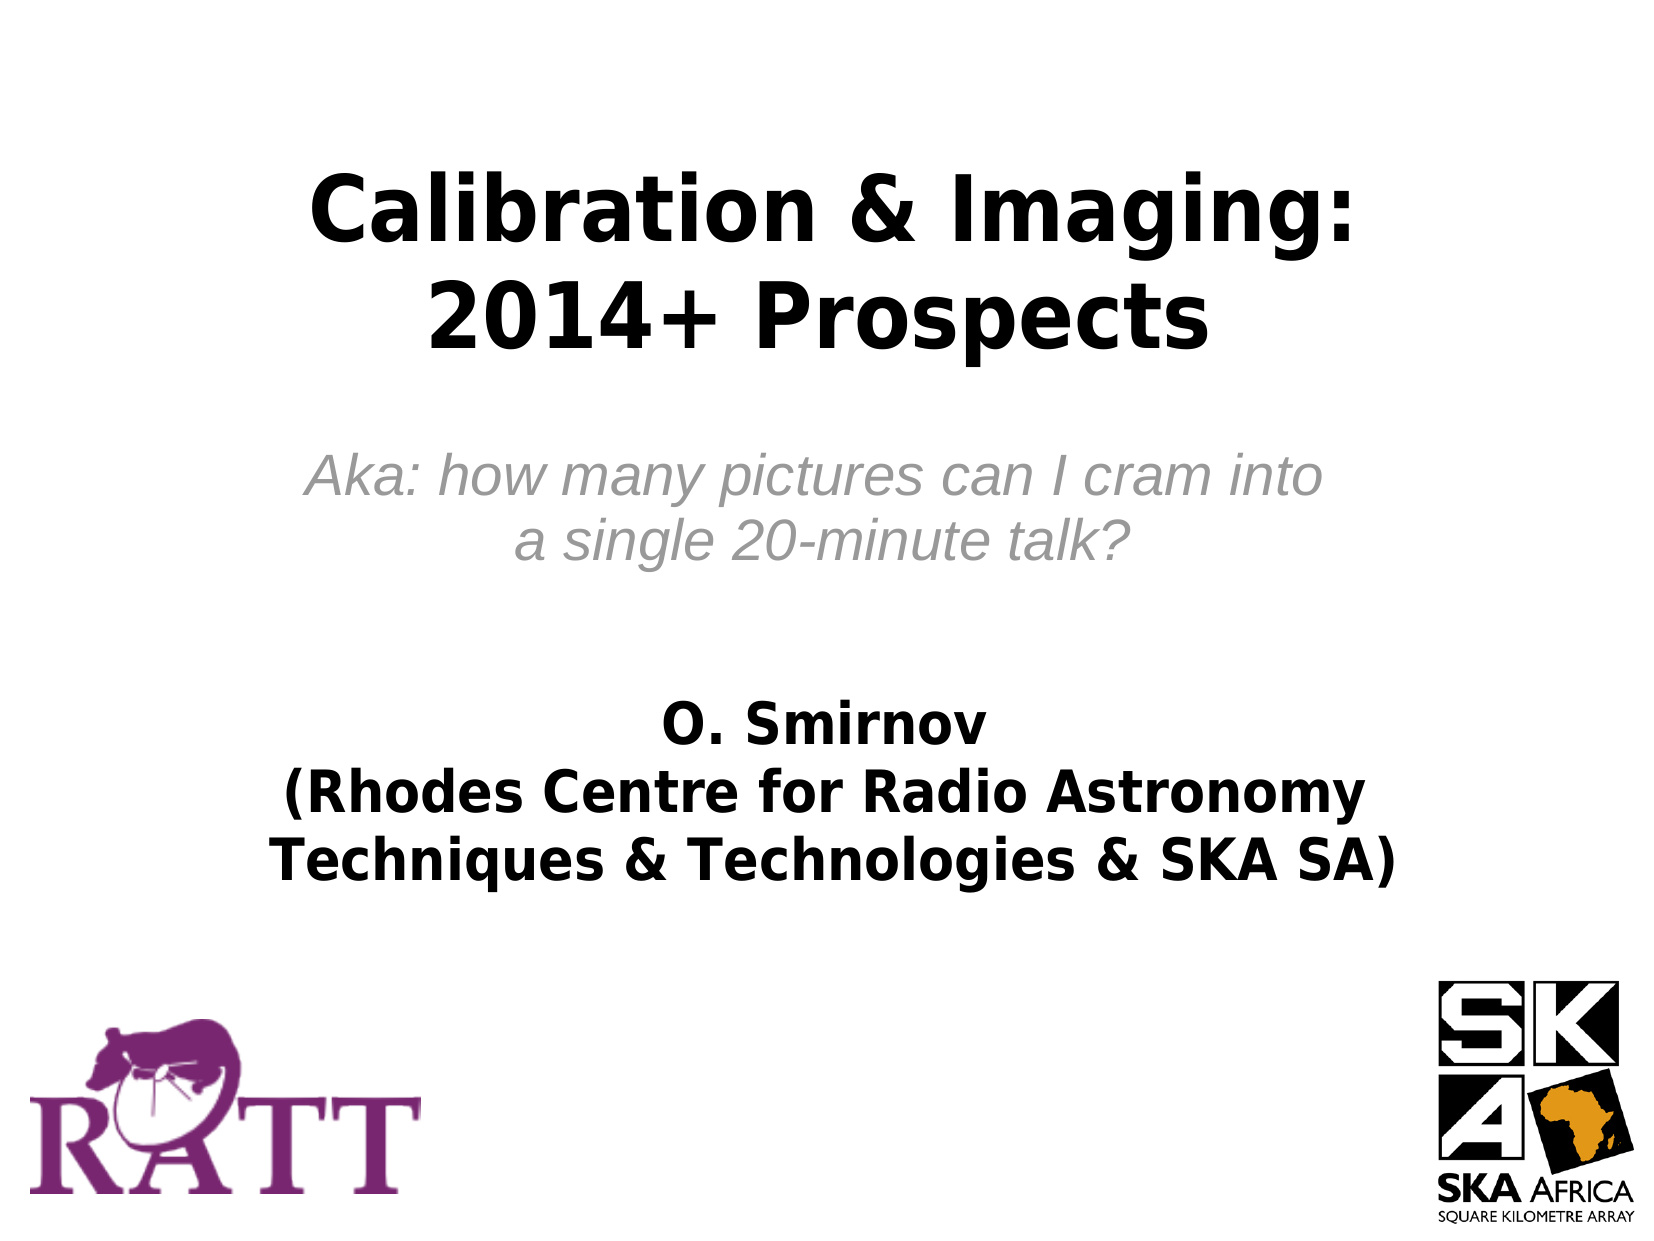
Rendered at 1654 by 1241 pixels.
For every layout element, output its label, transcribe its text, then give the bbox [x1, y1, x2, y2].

picture [30, 1019, 421, 1194]
subtitle Calibration & Imaging: 2014+ Prospects O. Smirnov (Rhodes Centre for Radio Astronomy Techniques & Technologies & SKA SA) [90, 45, 1579, 1006]
text_box Aka: how many pictures can I cram into a single 20-minute talk? [86, 435, 1561, 661]
picture [1429, 974, 1643, 1231]
